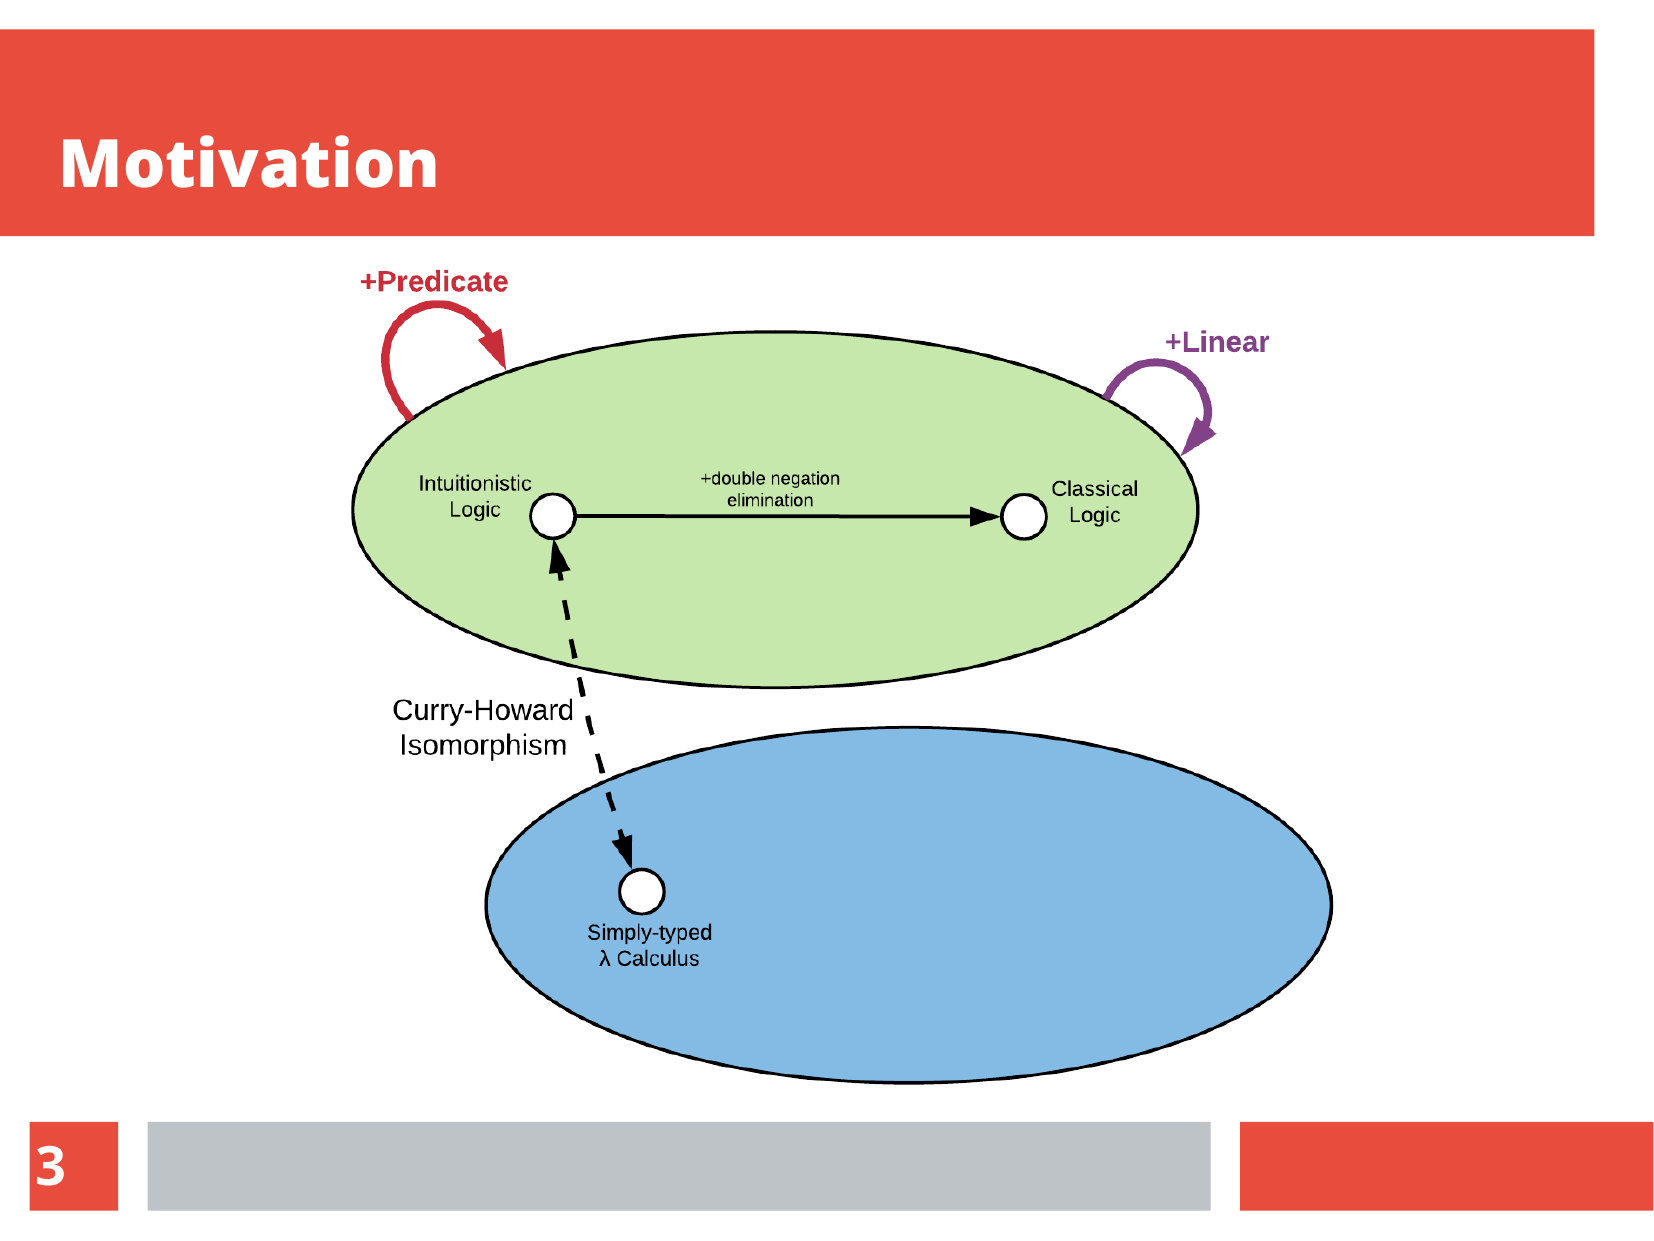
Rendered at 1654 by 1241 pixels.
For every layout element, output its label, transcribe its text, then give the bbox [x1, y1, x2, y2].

picture [124, 240, 1494, 1121]
title Motivation [59, 58, 1595, 207]
text_box 3 [20, 1119, 254, 1210]
